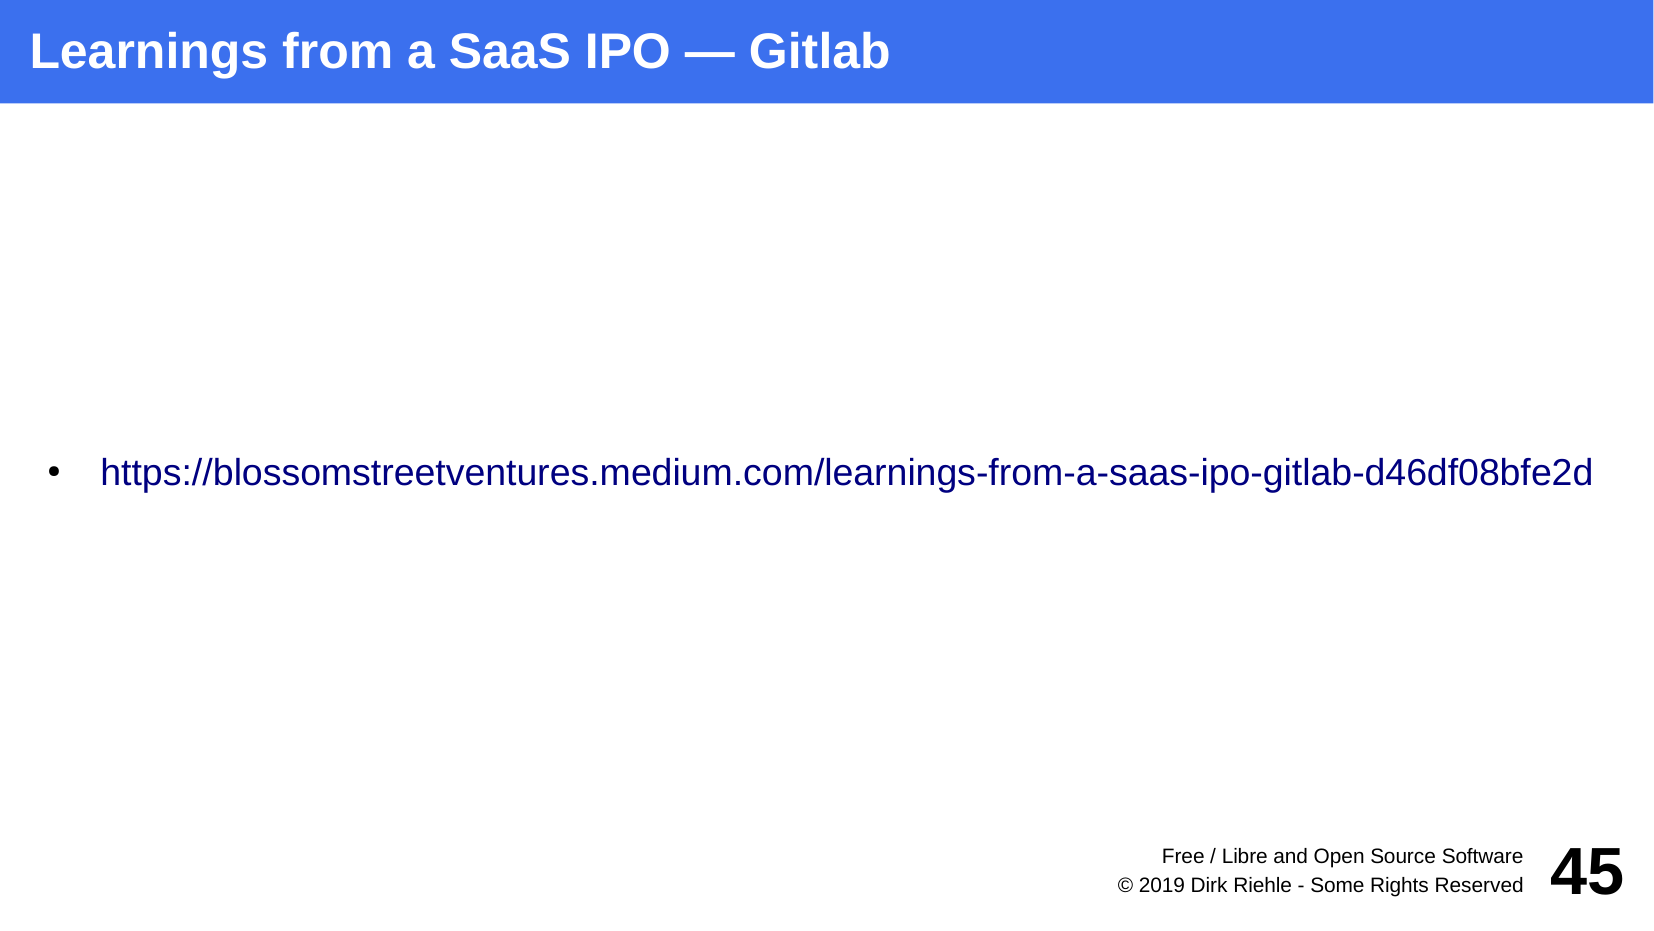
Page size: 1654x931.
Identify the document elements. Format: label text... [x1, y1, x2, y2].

title Learnings from a SaaS IPO — Gitlab [0, 0, 1654, 104]
list https://blossomstreetventures.medium.com/learnings-from-a-saas-ipo-gitlab-d46df08bfe2d [29, 132, 1625, 813]
